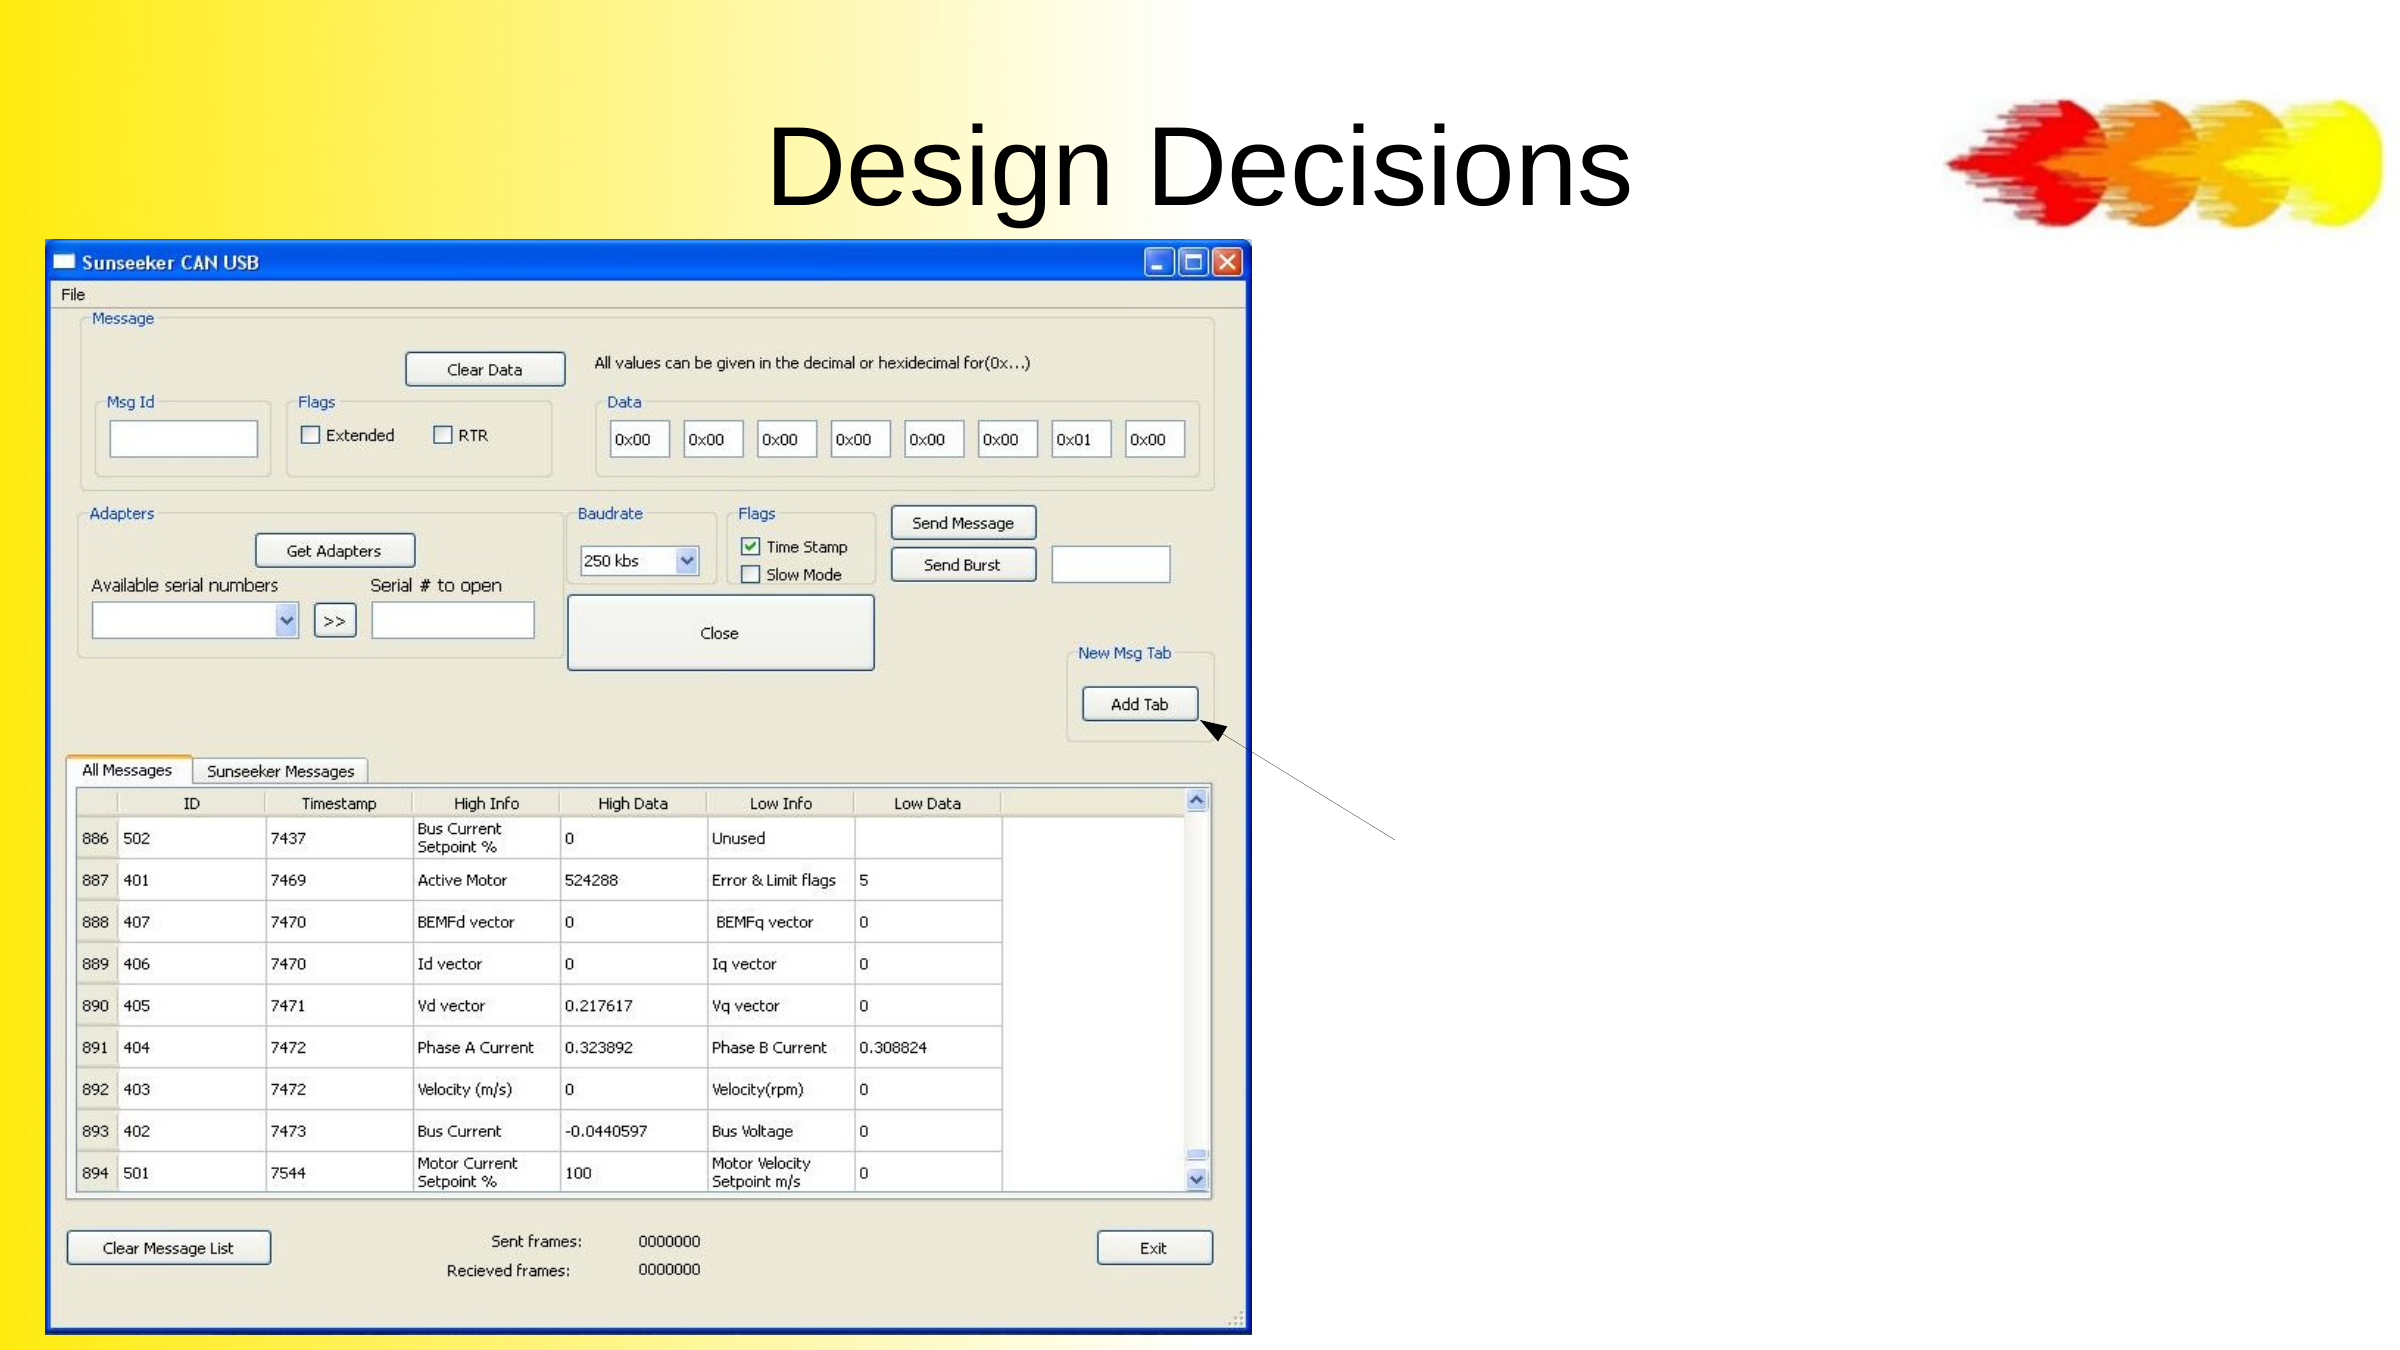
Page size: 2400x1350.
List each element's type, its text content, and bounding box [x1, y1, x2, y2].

title Design Decisions [120, 53, 2280, 280]
picture [0, 0, 2400, 1350]
